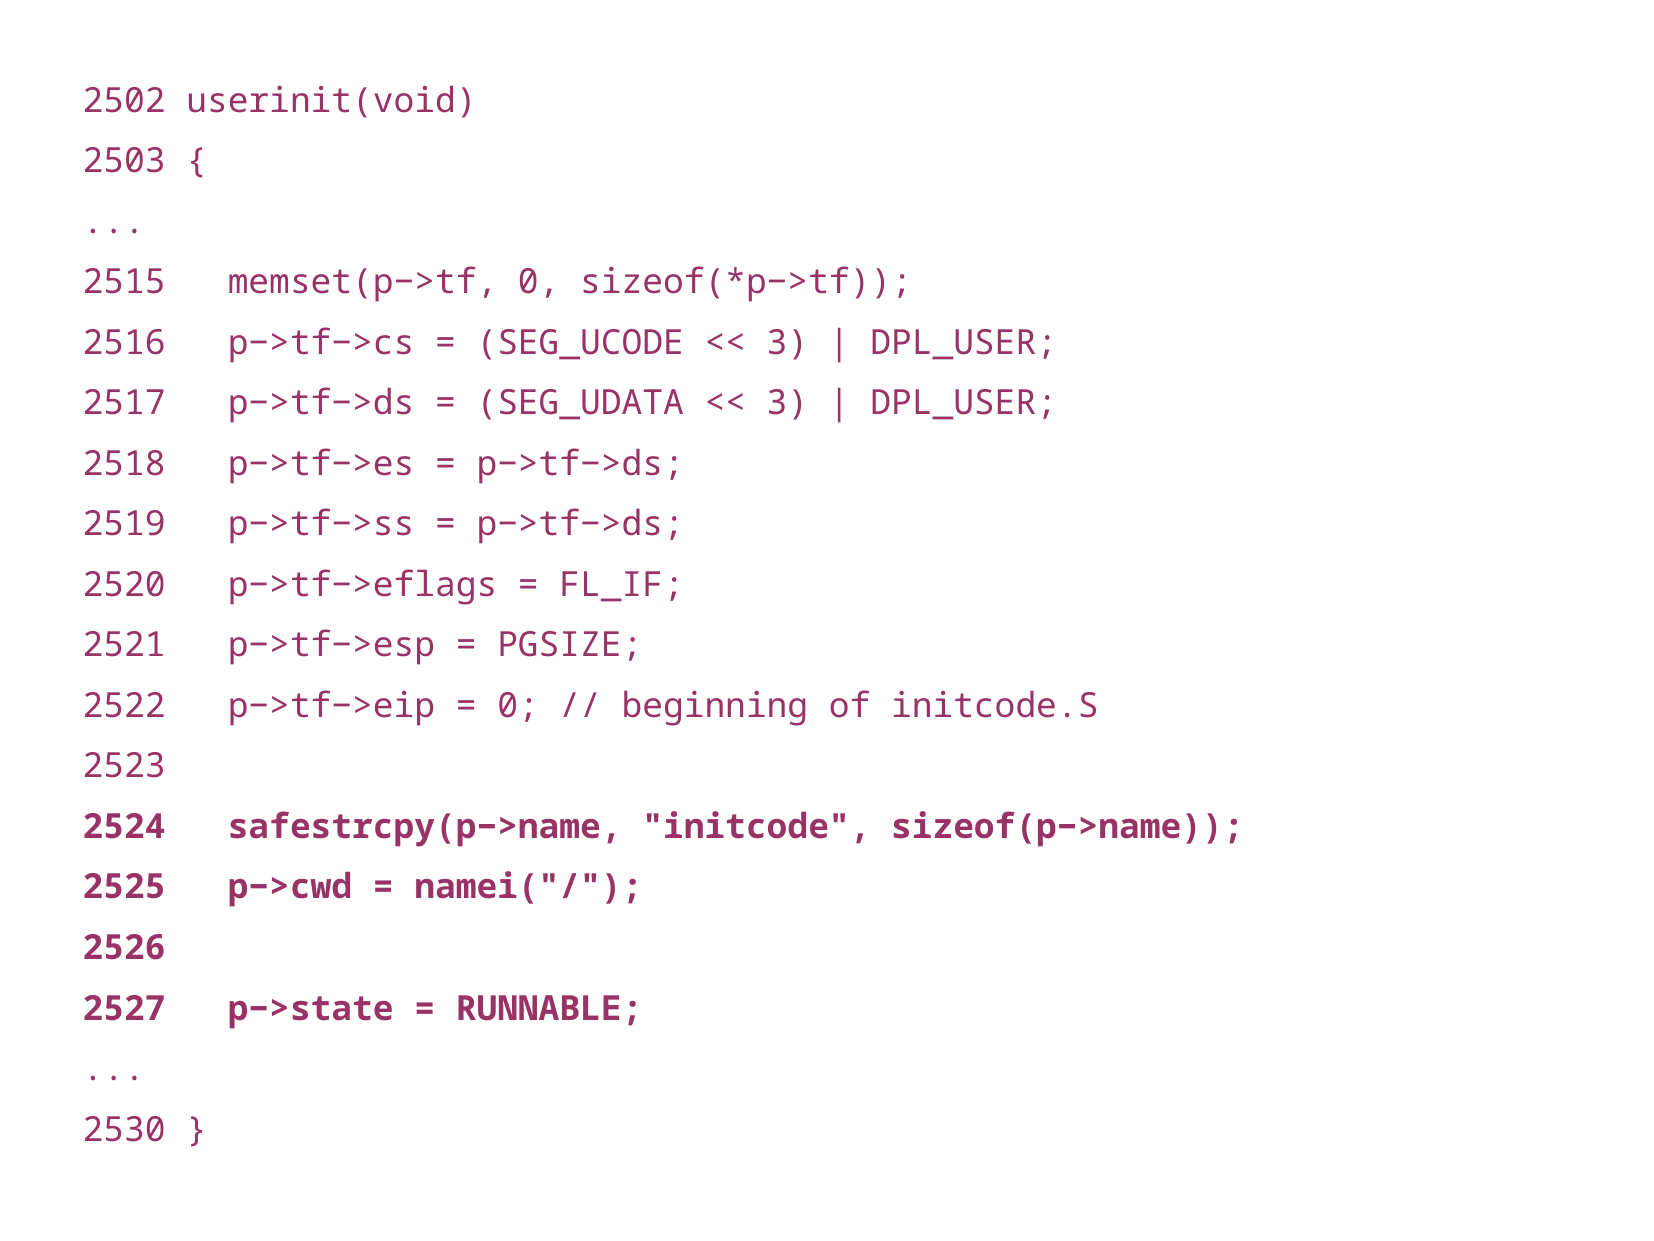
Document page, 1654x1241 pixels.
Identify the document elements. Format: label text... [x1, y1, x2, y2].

list 2502 userinit(void) 2503 { ... 2515 memset(p−>tf, 0, sizeof(*p−>tf)); 2516 p−>tf−>cs = (SEG_UCODE << 3) | DPL_USER; 2517 p−>tf−>ds = (SEG_UDATA << 3) | DPL_USER; 2518 p−>tf−>es = p−>tf−>ds; 2519 p−>tf−>ss = p−>tf−>ds; 2520 p−>tf−>eflags = FL_IF; 2521 p−>tf−>esp = PGSIZE; 2522 p−>tf−>eip = 0; // beginning of initcode.S 2523 2524 safestrcpy(p−>name, "initcode", sizeof(p−>name)); 2525 p−>cwd = namei("/"); 2526 2527 p−>state = RUNNABLE; ... 2530 } [82, 75, 1463, 1163]
